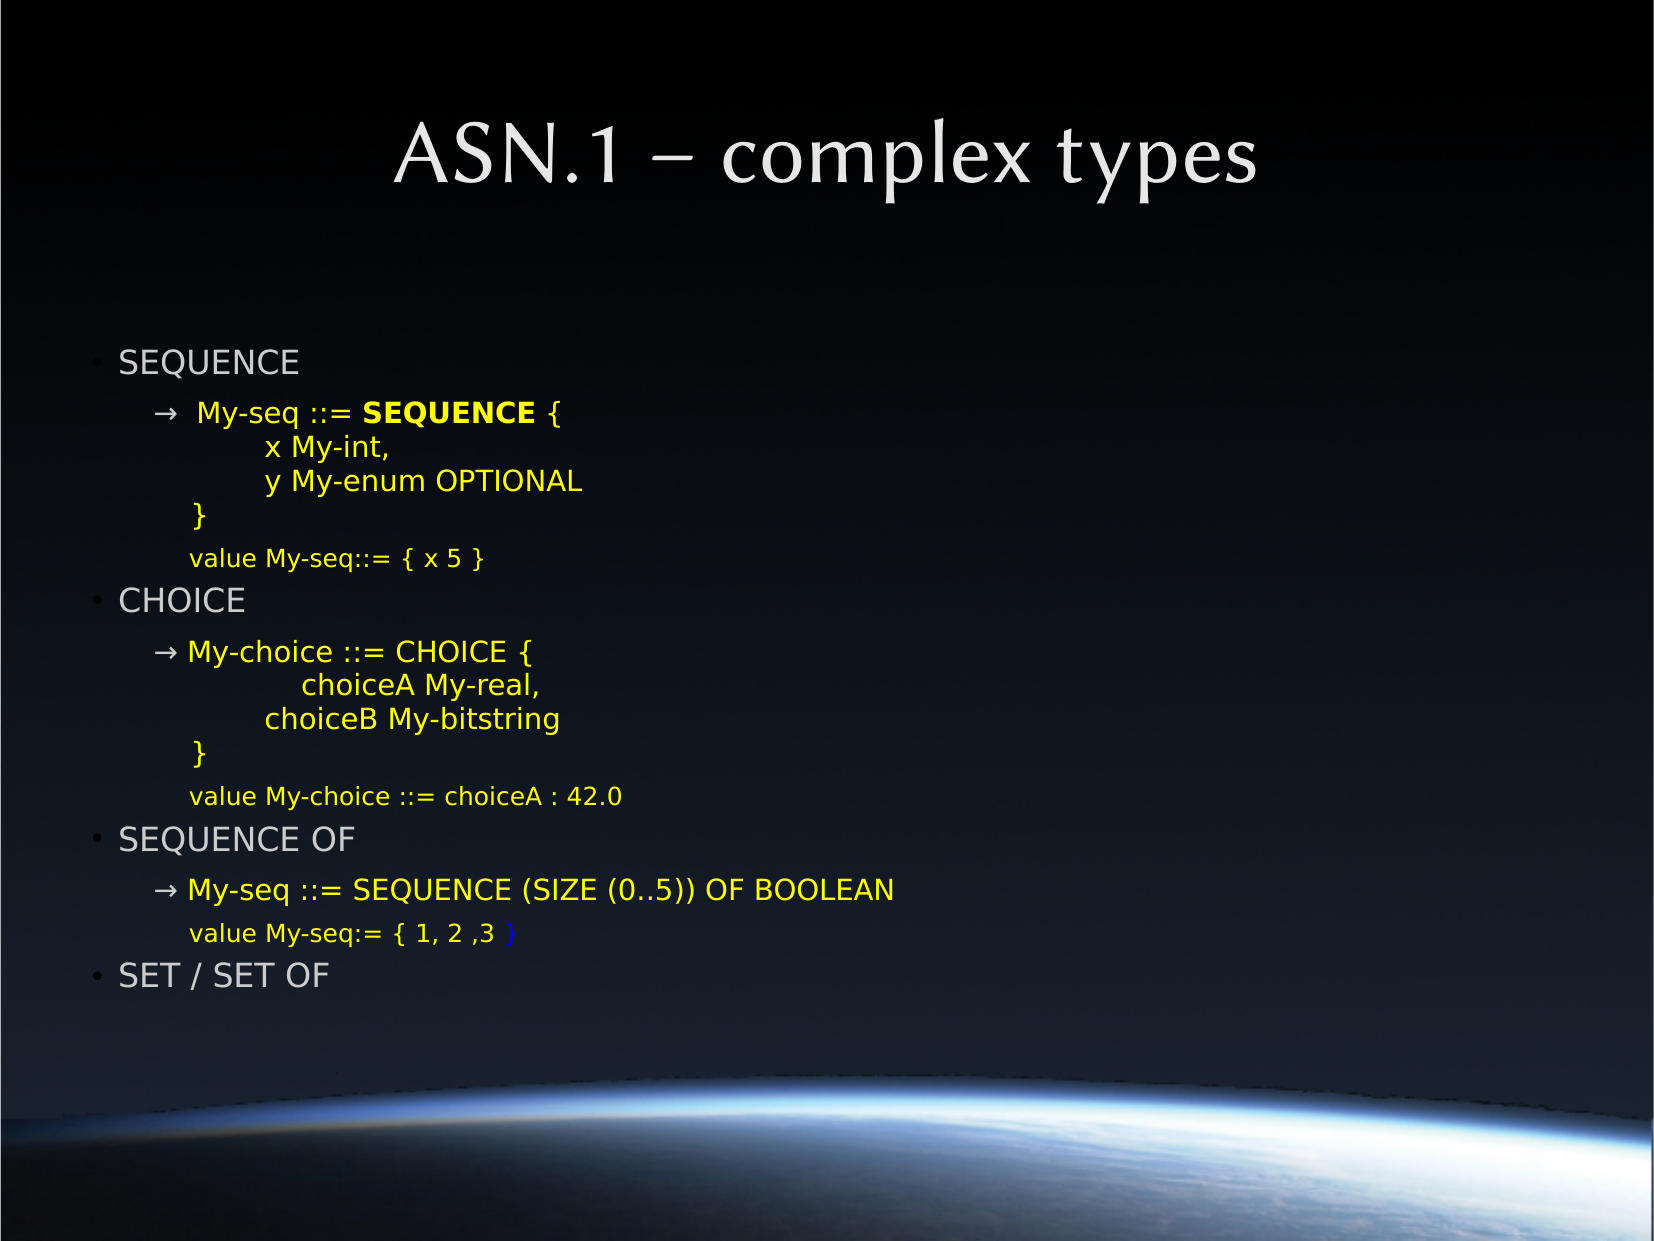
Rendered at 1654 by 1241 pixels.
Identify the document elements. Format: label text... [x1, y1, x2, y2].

picture [0, 0, 1654, 1241]
list SEQUENCE → My-seq ::= SEQUENCE { x My-int, y My-enum OPTIONAL } value My-seq::= { x 5 } CHOICE → My-choice ::= CHOICE { choiceA My-real, choiceB My-bitstring } value My-choice ::= choiceA : 42.0 SEQUENCE OF → My-seq ::= SEQUENCE (SIZE (0..5)) OF BOOLEAN value My-seq:= { 1, 2 ,3 } SET / SET OF [82, 290, 1538, 1010]
title ASN.1 – complex types [82, 49, 1571, 257]
